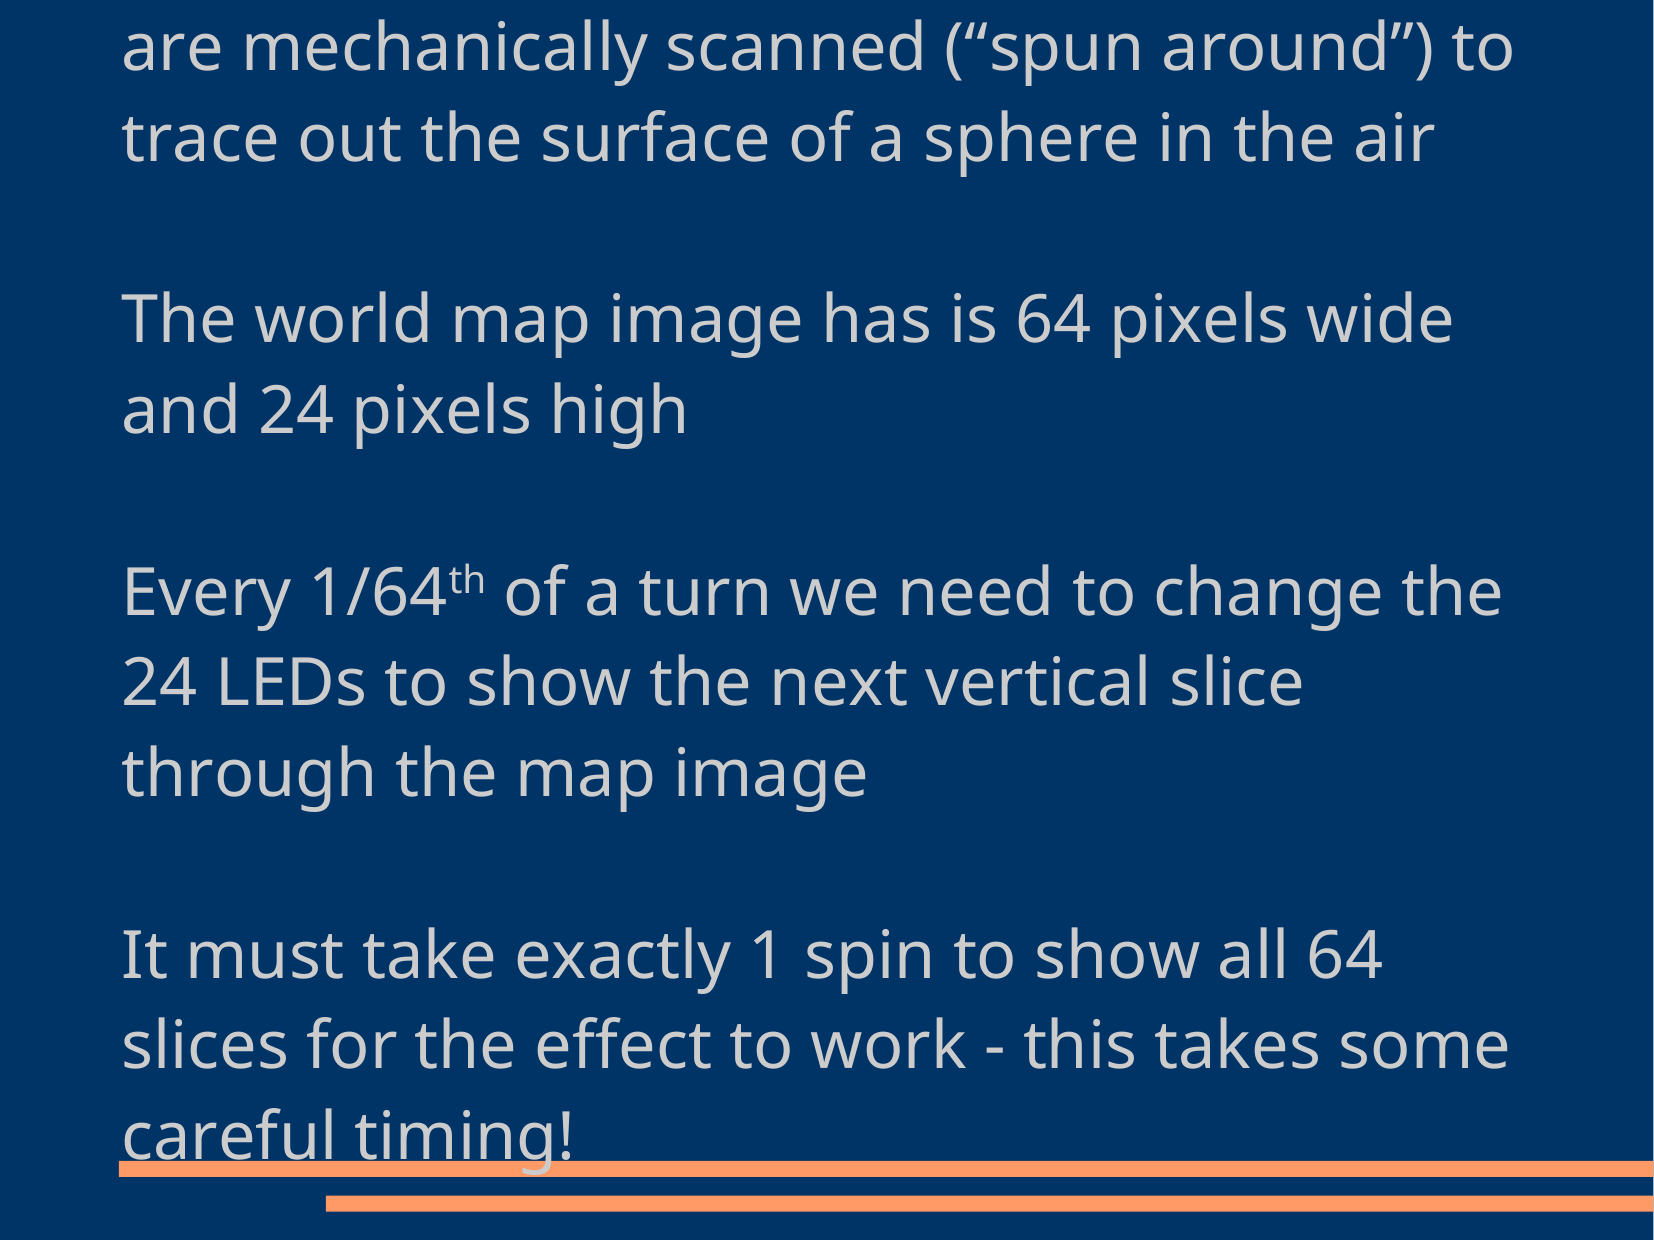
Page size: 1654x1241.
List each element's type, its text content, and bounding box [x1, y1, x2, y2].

subtitle Our POV globe uses a row of 24 LEDs which are mechanically scanned (“spun around”) to trace out the surface of a sphere in the air The world map image has is 64 pixels wide and 24 pixels high Every 1/64th of a turn we need to change the 24 LEDs to show the next vertical slice through the map image It must take exactly 1 spin to show all 64 slices for the effect to work - this takes some careful timing! [121, 46, 1534, 1132]
